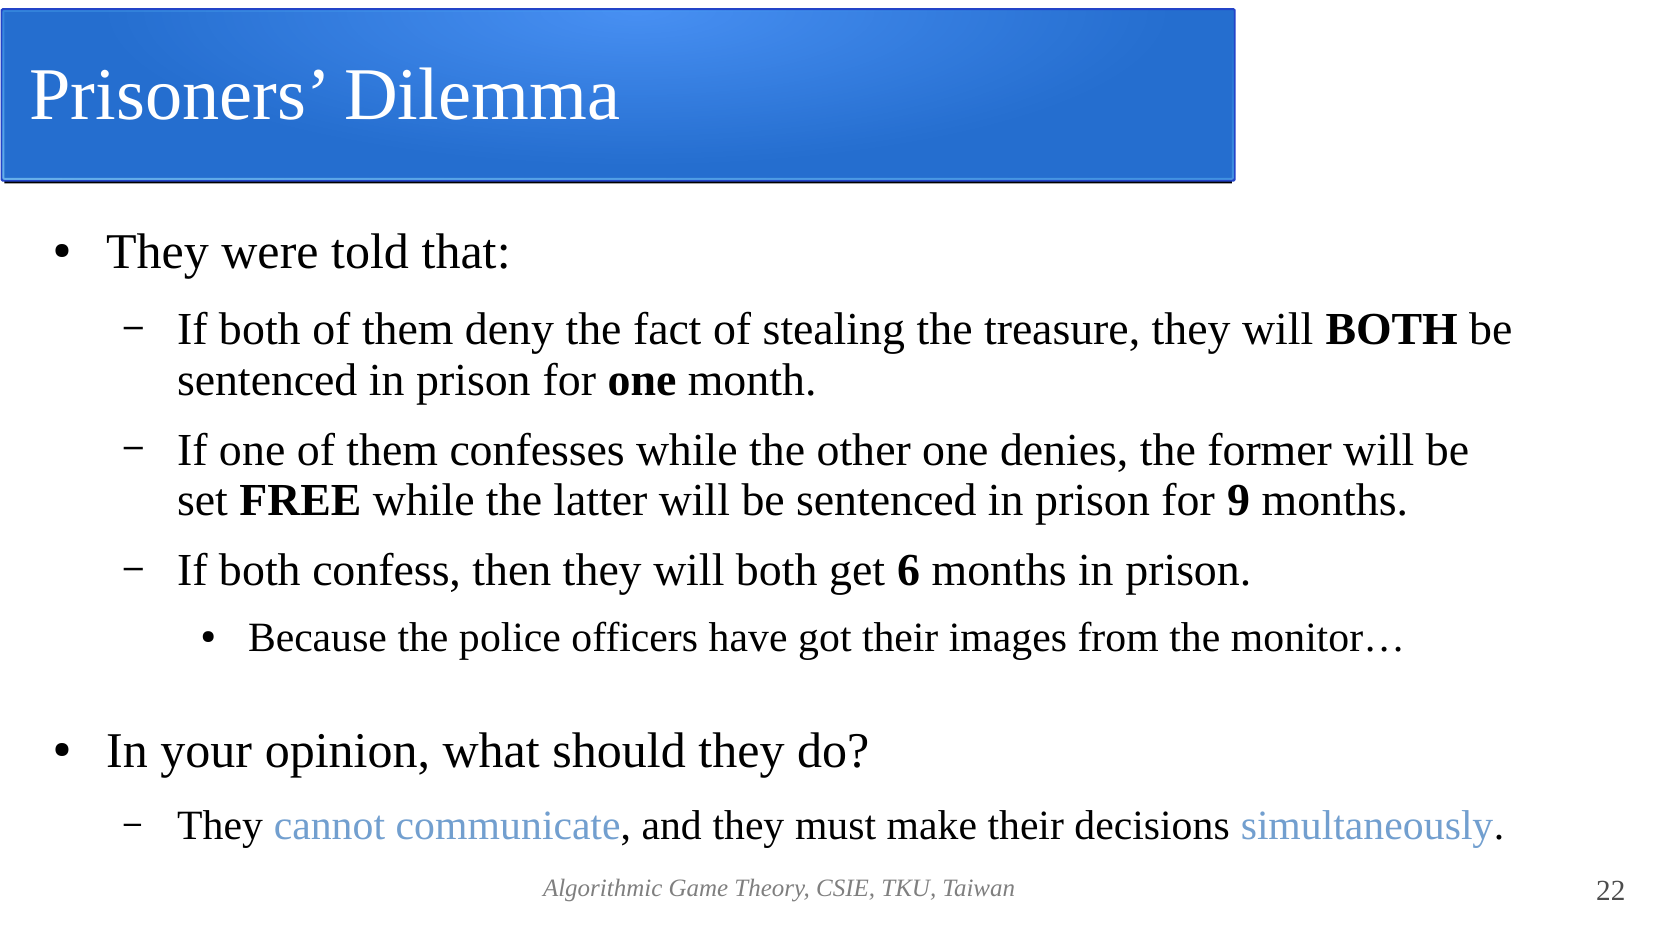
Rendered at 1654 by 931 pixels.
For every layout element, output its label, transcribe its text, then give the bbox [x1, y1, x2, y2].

list They were told that: If both of them deny the fact of stealing the treasure, they will BOTH be sentenced in prison for one month. If one of them confesses while the other one denies, the former will be set FREE while the latter will be sentenced in prison for 9 months. If both confess, then they will both get 6 months in prison. Because the police officers have got their images from the monitor… In your opinion, what should they do? They cannot communicate, and they must make their decisions simultaneously. [35, 224, 1524, 908]
title Prisoners’ Dilemma [29, 17, 1138, 172]
